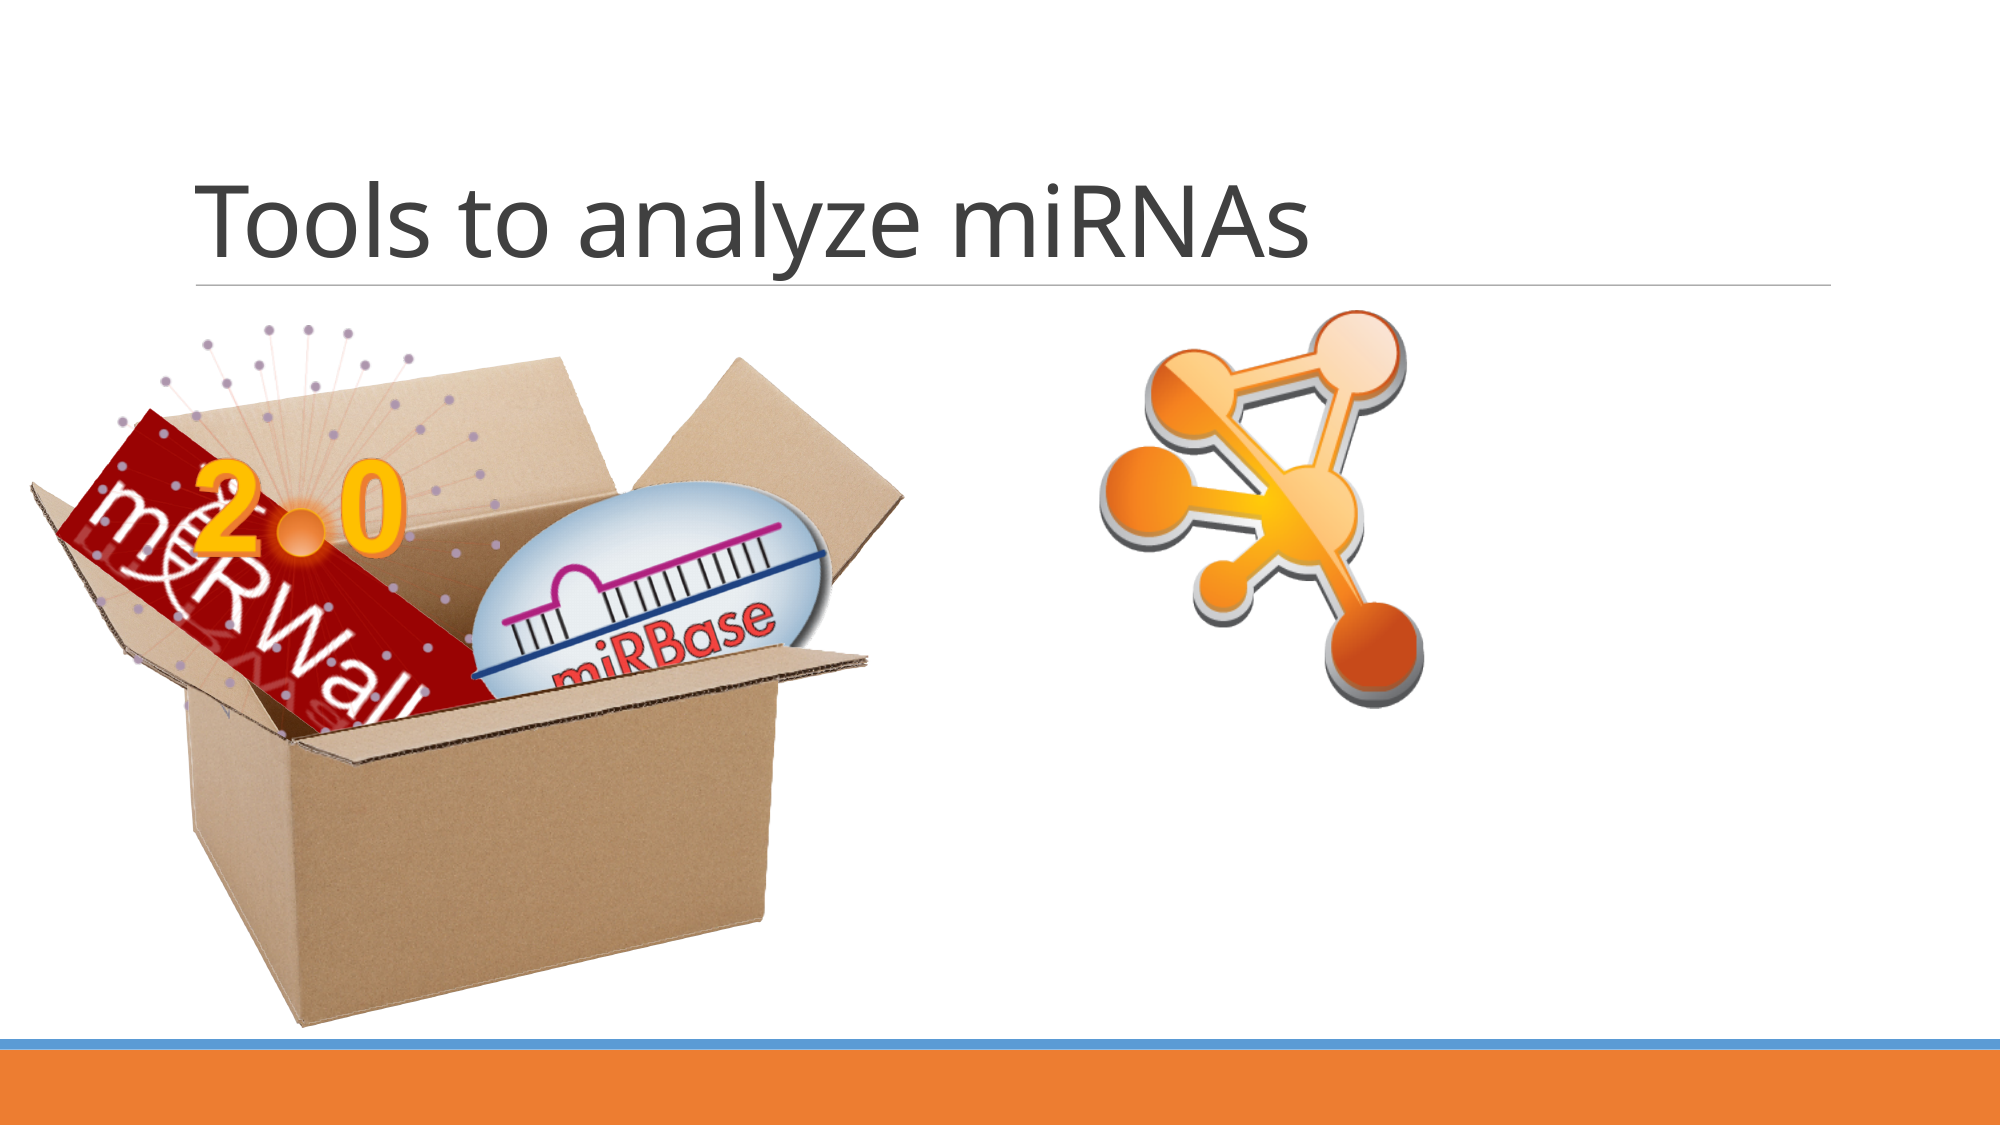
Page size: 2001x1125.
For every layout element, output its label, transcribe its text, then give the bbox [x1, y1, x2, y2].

text_box [32, 477, 882, 1024]
picture [29, 324, 905, 1028]
picture [1062, 310, 1462, 709]
title Tools to analyze miRNAs [180, 47, 1830, 285]
